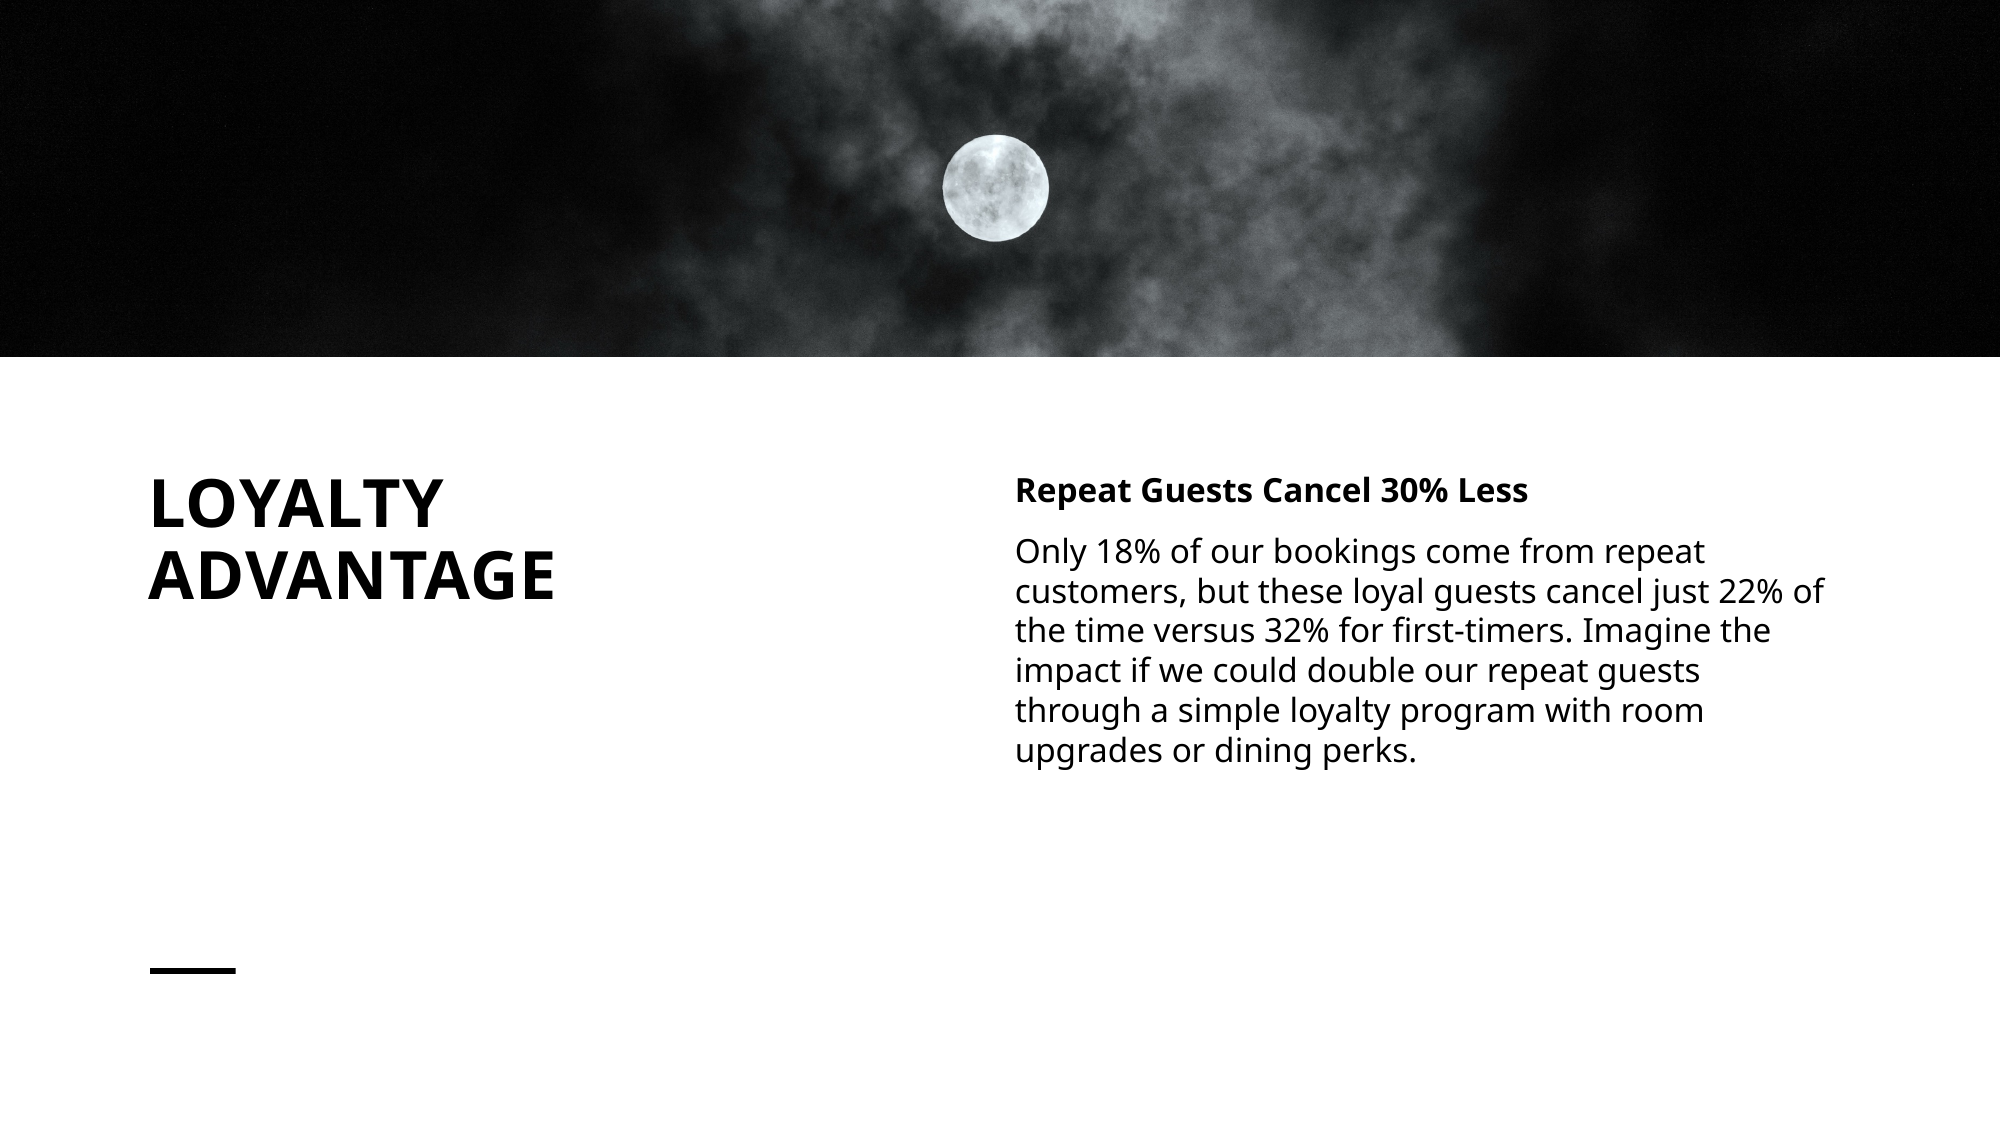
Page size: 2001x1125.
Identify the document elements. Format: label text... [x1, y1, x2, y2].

list Repeat Guests Cancel 30% Less Only 18% of our bookings come from repeat customers, but these loyal guests cancel just 22% of the time versus 32% for first-timers. Imagine the impact if we could double our repeat guests through a simple loyalty program with room upgrades or dining perks. [999, 461, 1847, 927]
title Loyalty Advantage [133, 462, 851, 928]
picture [0, 0, 2000, 357]
